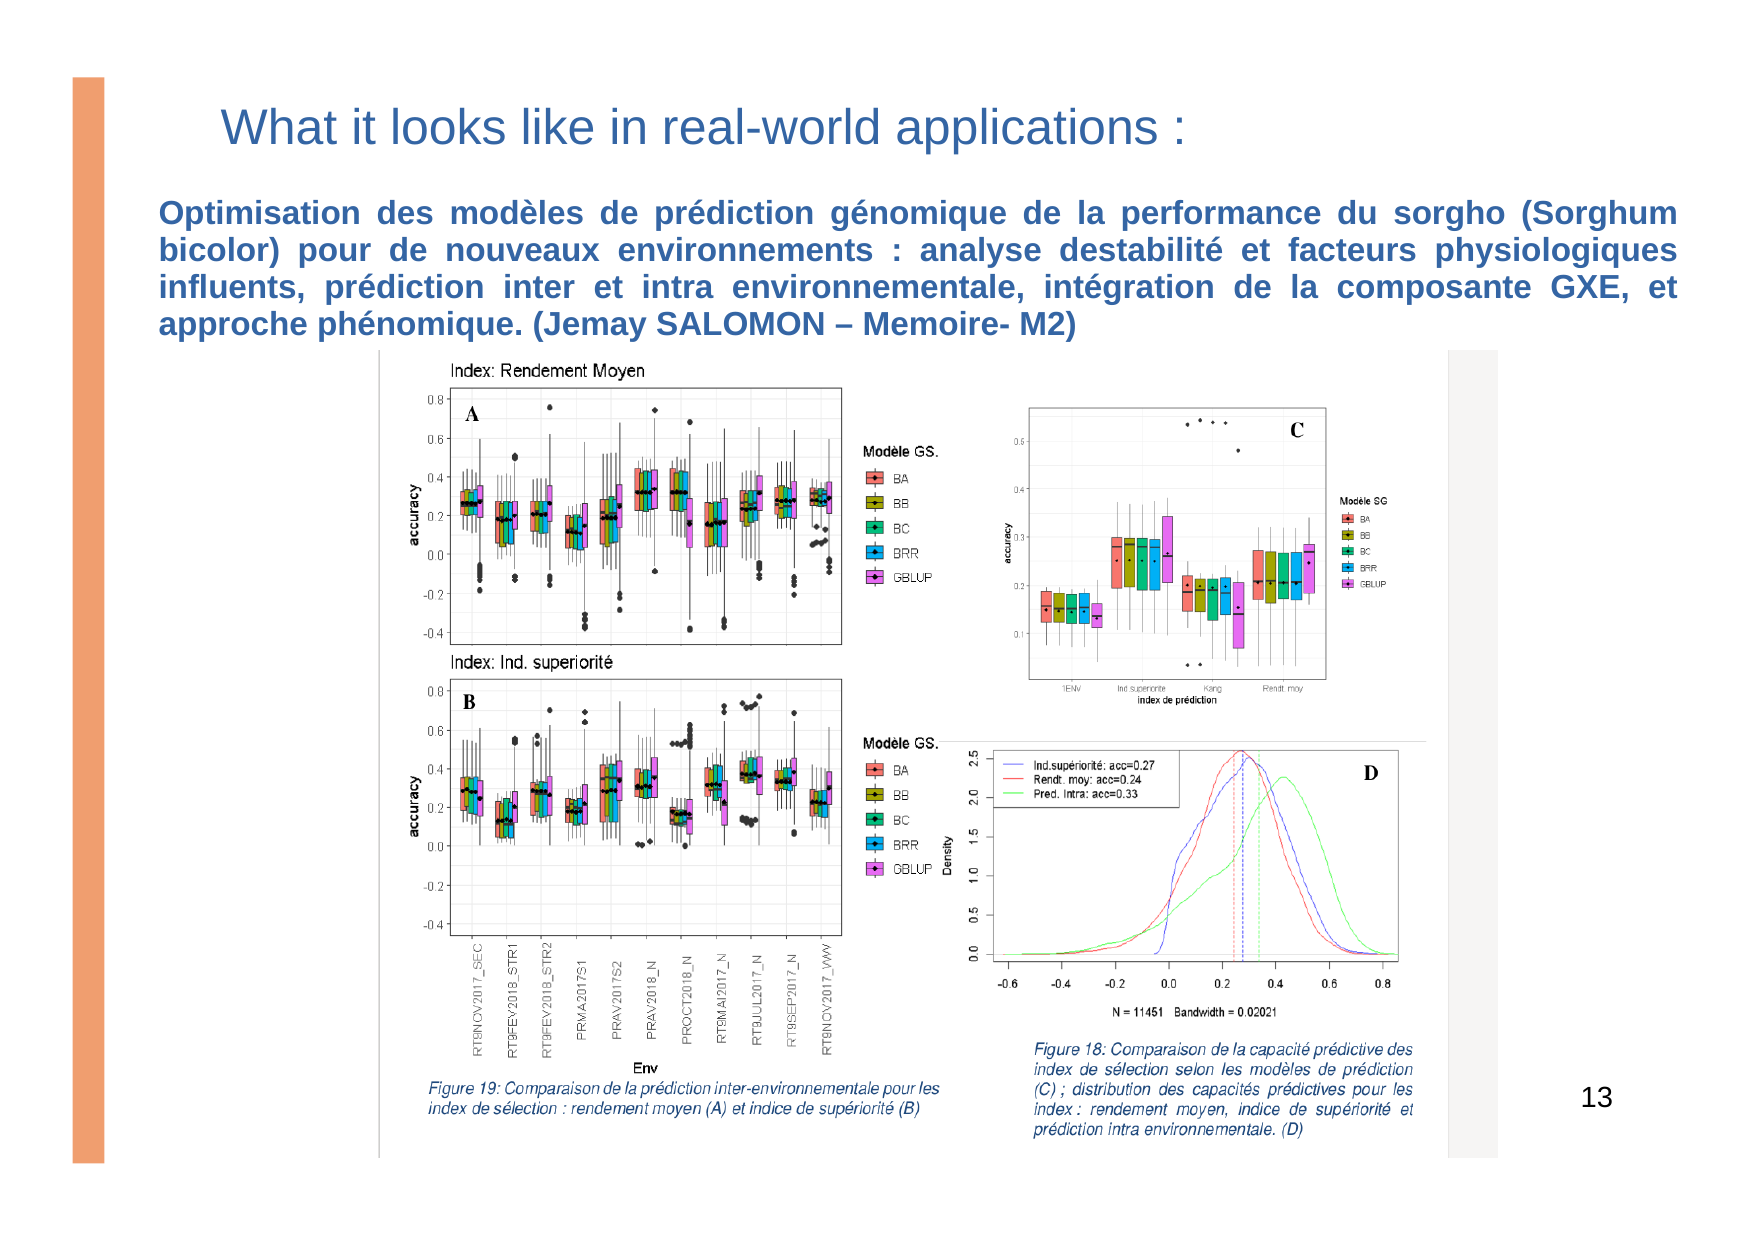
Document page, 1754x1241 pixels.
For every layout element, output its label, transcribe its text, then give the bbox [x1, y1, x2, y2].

text_box Optimisation des modèles de prédiction génomique de la performance du sorgho (Sorghum bicolor) pour de nouveaux environnements : analyse destabilité et facteurs physiologiques influents, prédiction inter et intra environnementale, intégration de la composante GXE, et approche phénomique. (Jemay SALOMON – Memoire- M2) [143, 187, 1695, 362]
text_box What it looks like in real-world applications : [205, 92, 1210, 163]
picture [378, 362, 1498, 1158]
text_box [72, 77, 105, 1164]
